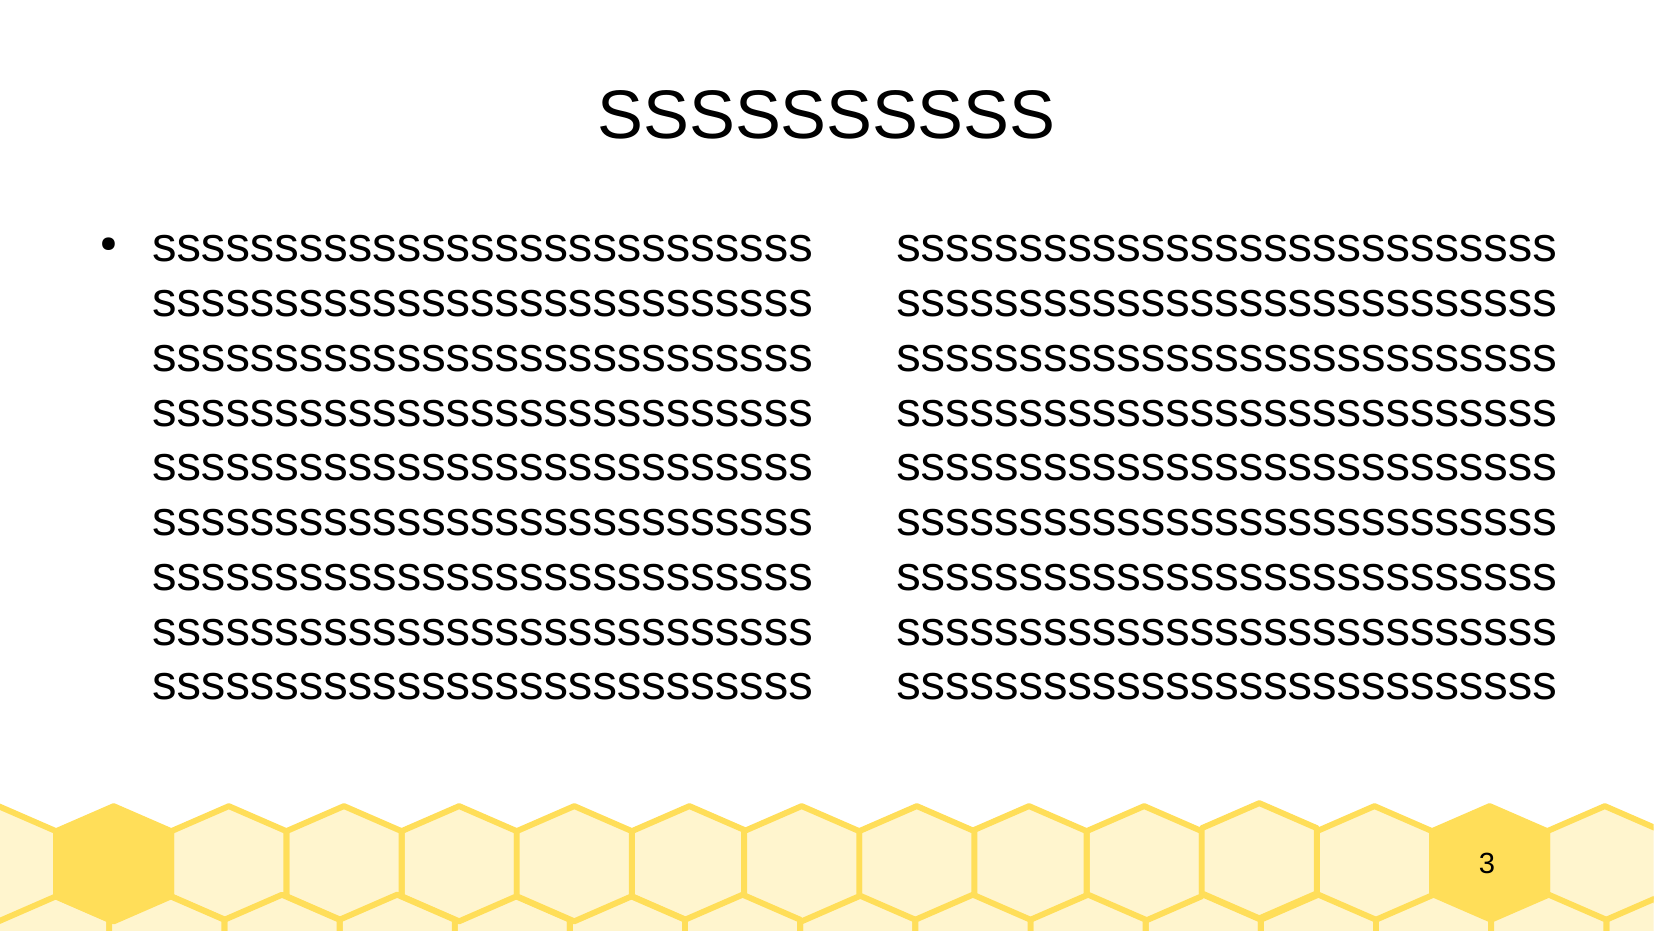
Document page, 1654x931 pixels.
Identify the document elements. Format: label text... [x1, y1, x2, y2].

title SSSSSSSSSS [82, 37, 1571, 193]
list ssssssssssssssssssssssssssssssssssssssssssssssssssssssssssssssssssssssssssssssssssssssssssssssssssssssssssssssssssssssssssssssssssssssssssssssssssssssssssssssssssssssssssssssssssssssssssssssssssssssssssssssssssssssssssssssssssssssssssssssssssssssssssssssssssssssssssssssssssssssssssssssssssssssssssssssssssssssssssssssssssssssssssssssssssssssssssssssssssssssssssssssssssssssssssssssssssssssssssssssssssssssssssssssssssssssssssssssssssssssssssssssssssssssssssssssssssssssssssssssssssssss [82, 217, 1571, 758]
